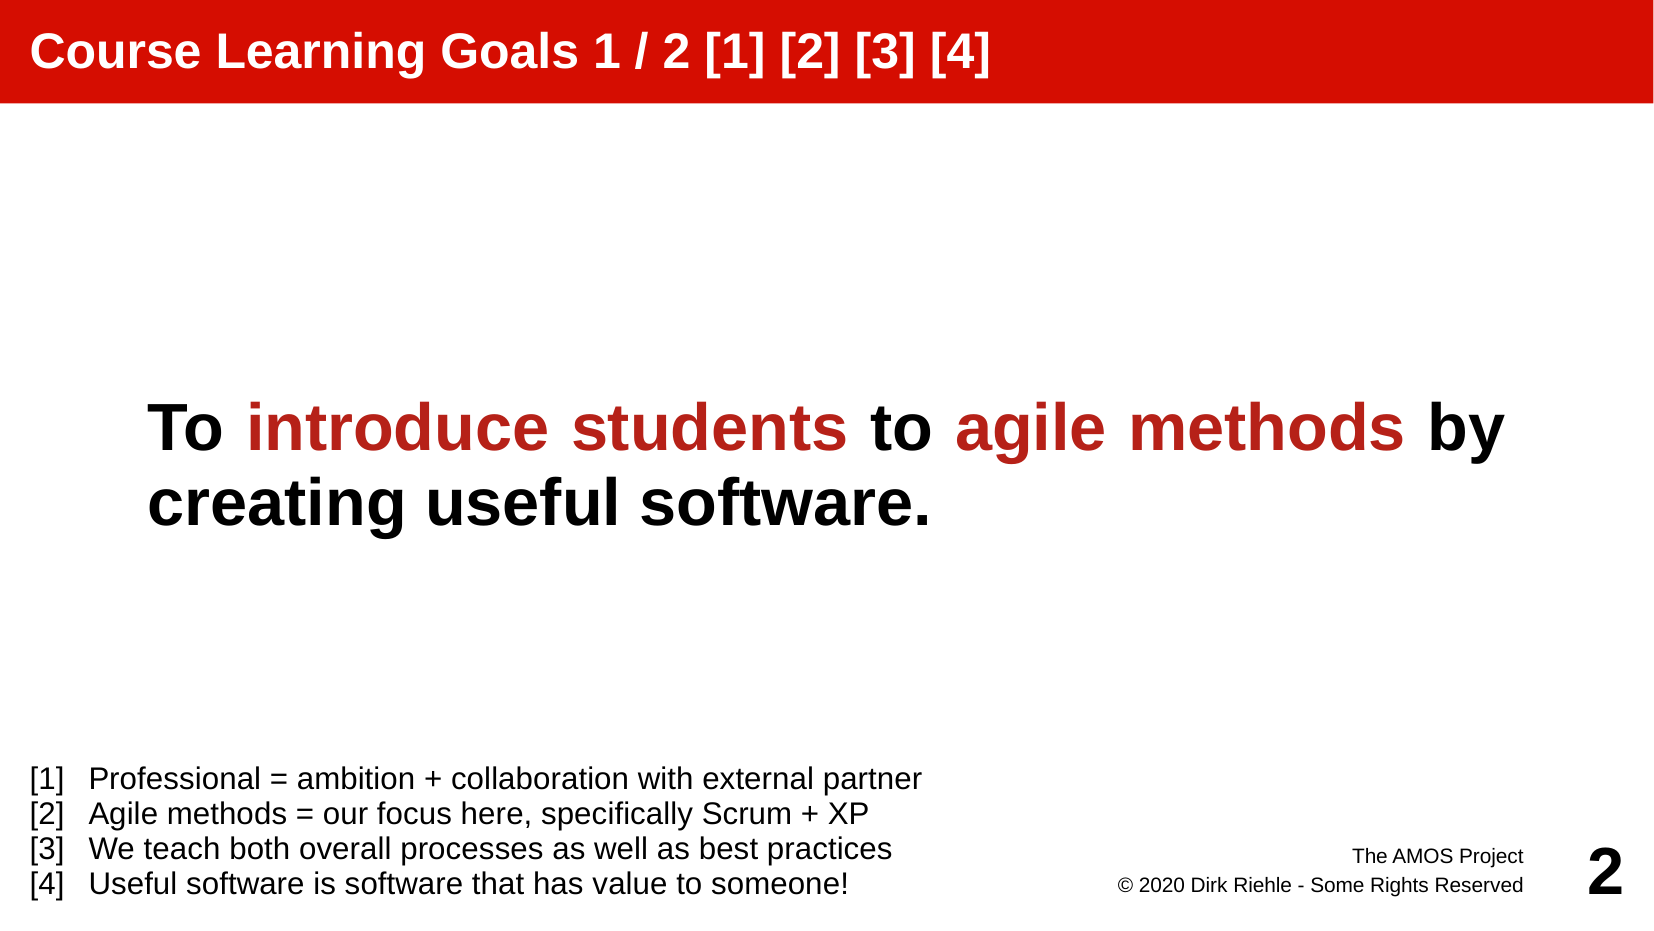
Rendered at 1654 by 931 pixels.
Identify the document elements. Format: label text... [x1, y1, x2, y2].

title Course Learning Goals 1 / 2 [1] [2] [3] [4] [0, 0, 1654, 104]
subtitle To introduce students to agile methods by creating useful software. [29, 132, 1625, 798]
text_box [1] Professional = ambition + collaboration with external partner [2] Agile methods = our focus here, specifically Scrum + XP [3] We teach both overall processes as well as best practices [4] Useful software is software that has value to someone! [0, 693, 1182, 931]
